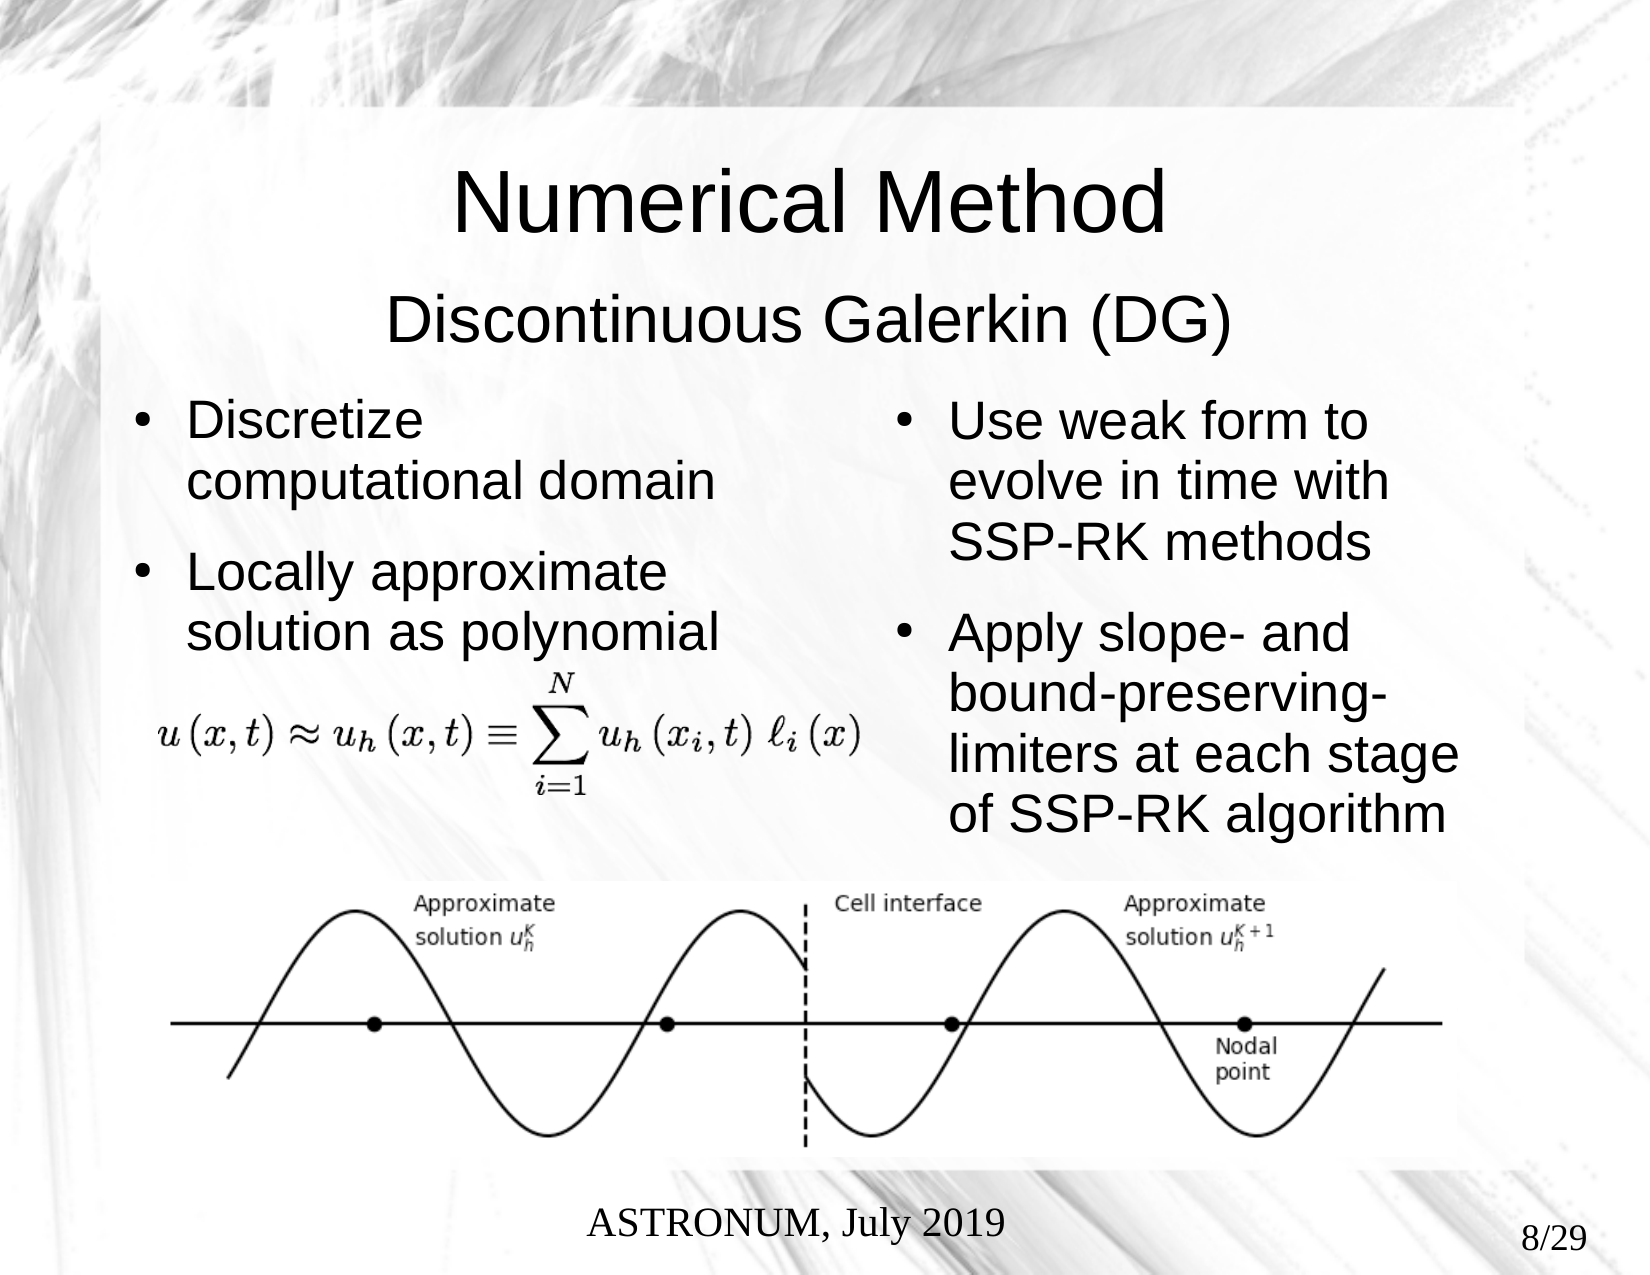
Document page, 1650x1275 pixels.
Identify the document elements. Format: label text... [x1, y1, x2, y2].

title Numerical Method [117, 115, 1503, 233]
list Use weak form to evolve in time with SSP-RK methods Apply slope- and bound-preserving-limiters at each stage of SSP-RK algorithm [877, 390, 1492, 1092]
picture [0, 0, 1650, 1275]
title Discontinuous Galerkin (DG) [117, 233, 1503, 407]
list Discretize computational domain Locally approximate solution as polynomial [115, 389, 730, 1092]
